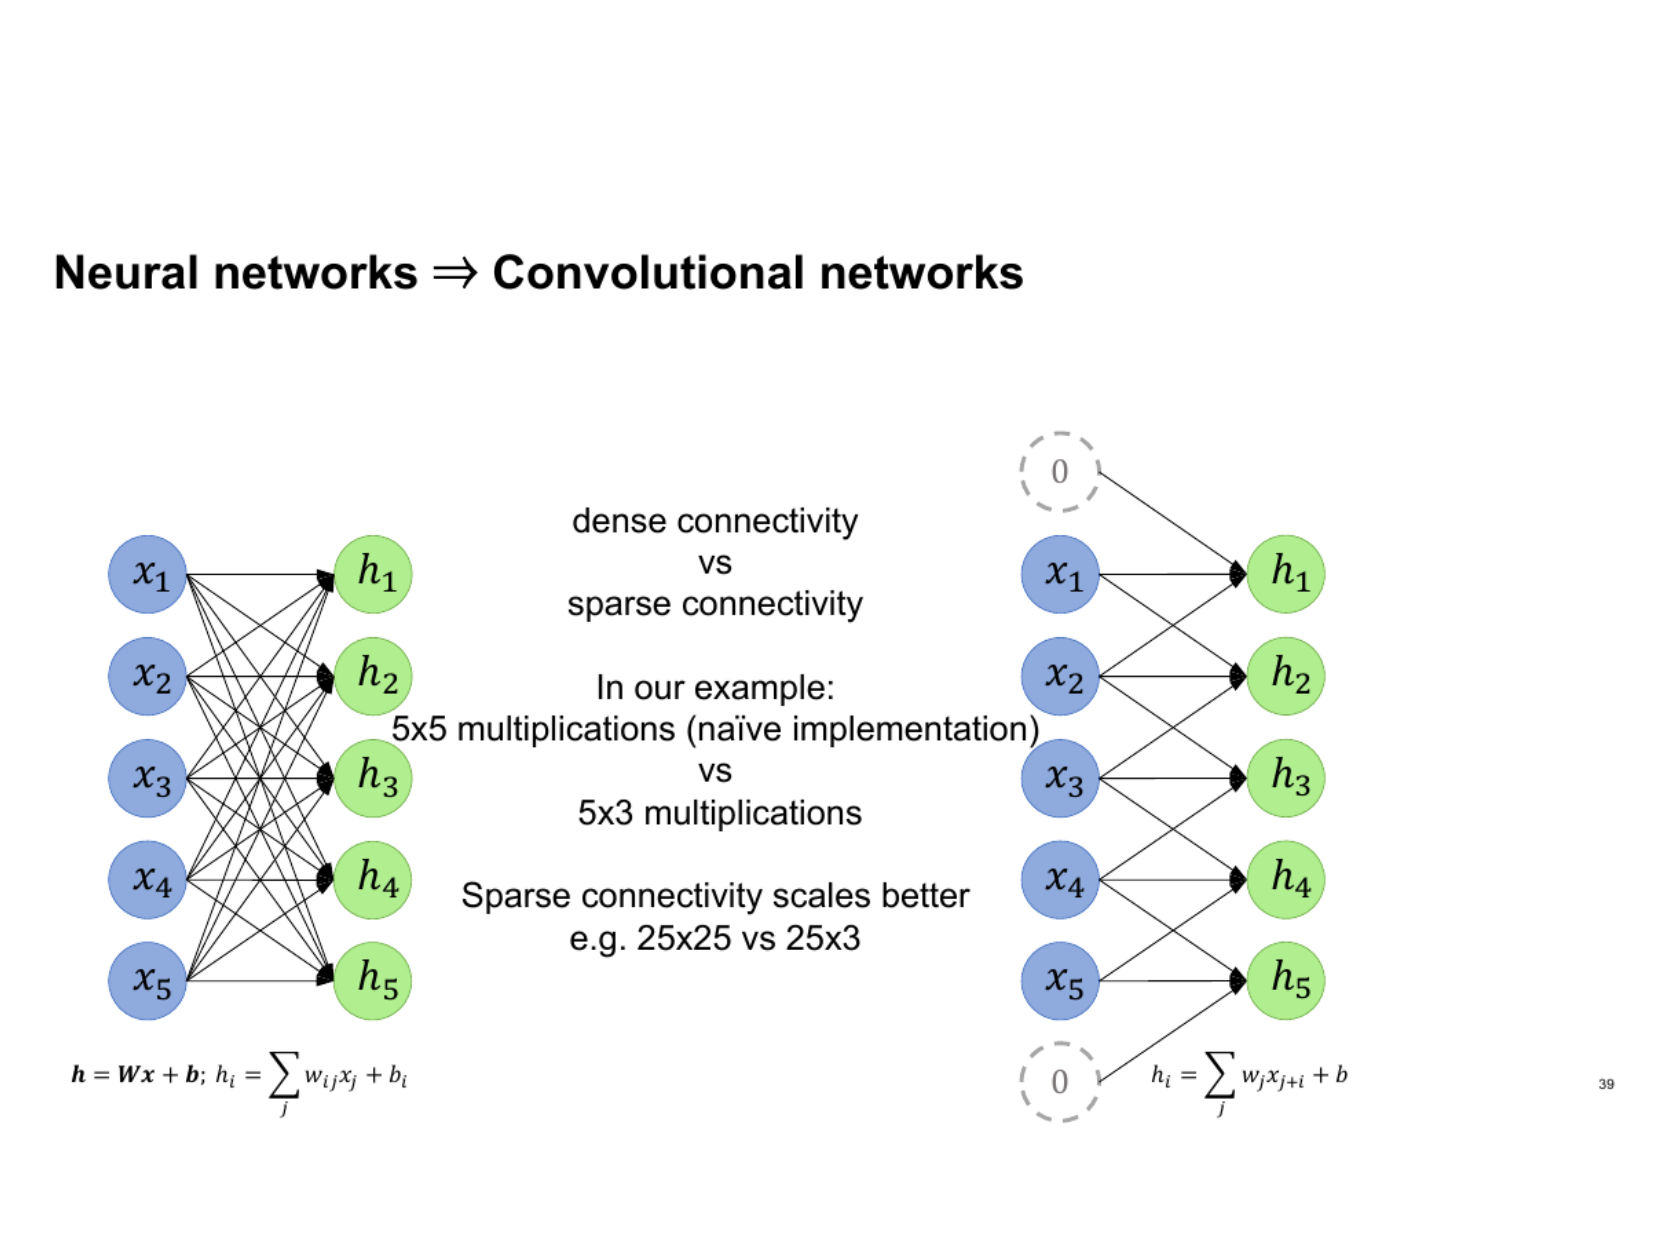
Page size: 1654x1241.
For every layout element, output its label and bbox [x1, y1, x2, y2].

picture [2, 206, 1654, 1136]
